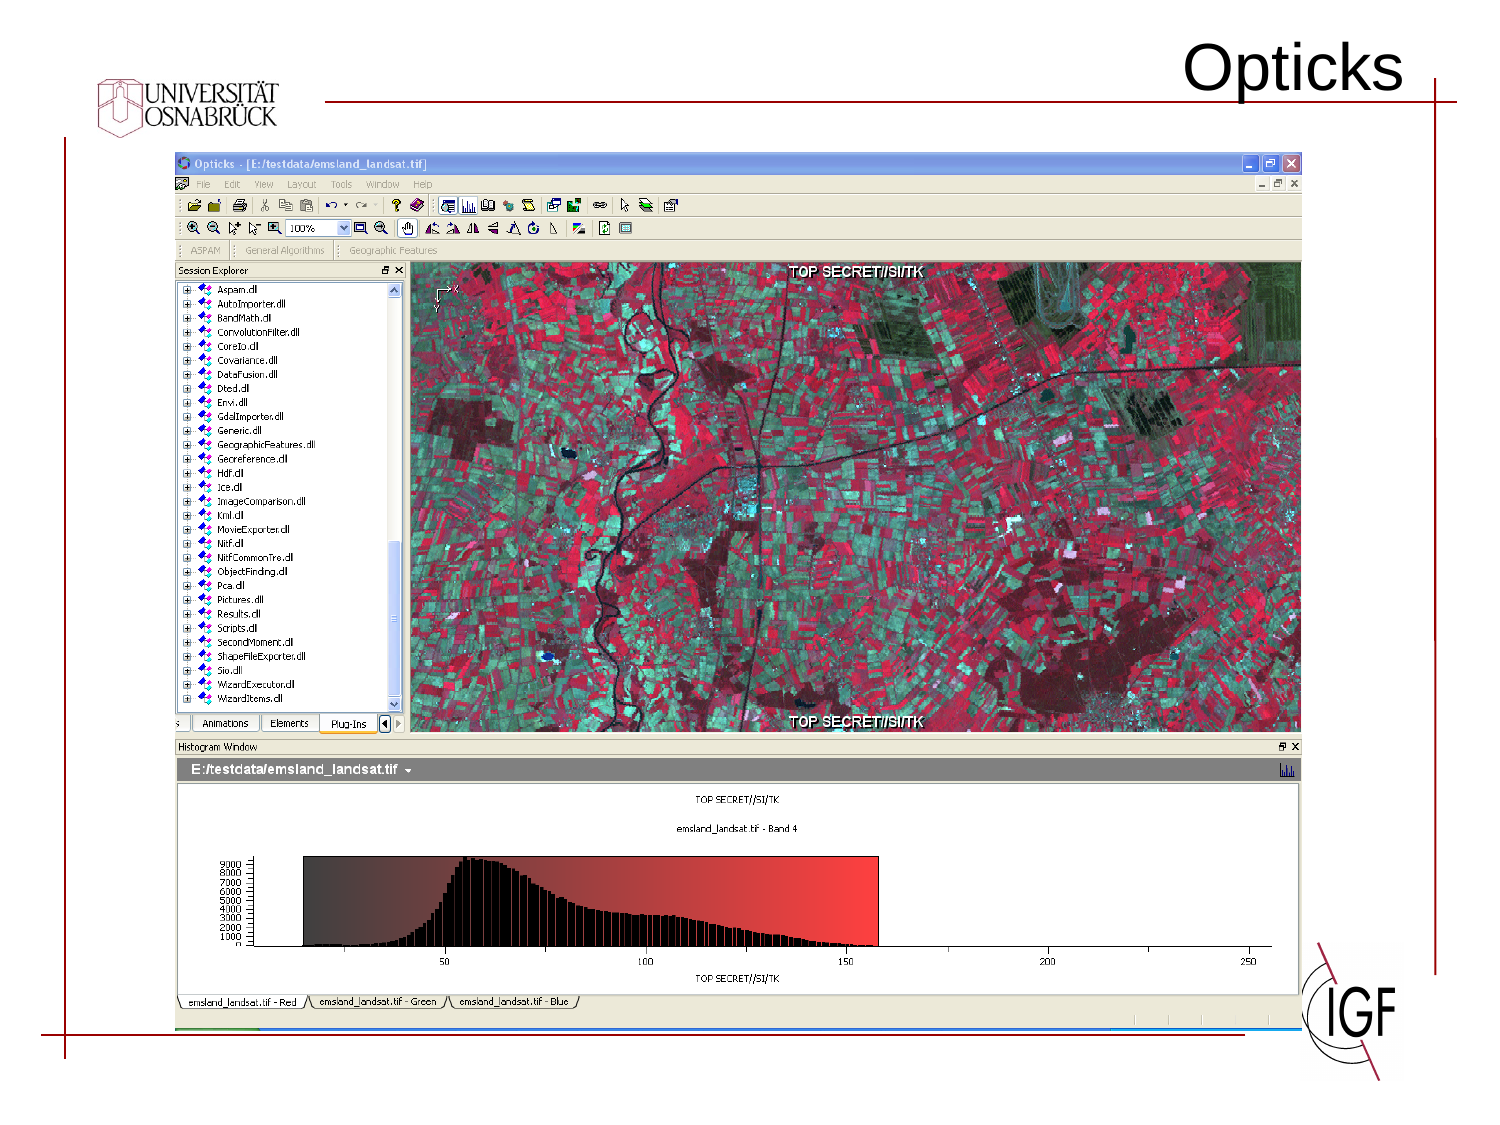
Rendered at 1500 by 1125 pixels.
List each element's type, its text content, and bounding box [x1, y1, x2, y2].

picture [97, 79, 279, 138]
picture [175, 152, 1404, 1081]
title Opticks [520, 4, 1421, 130]
